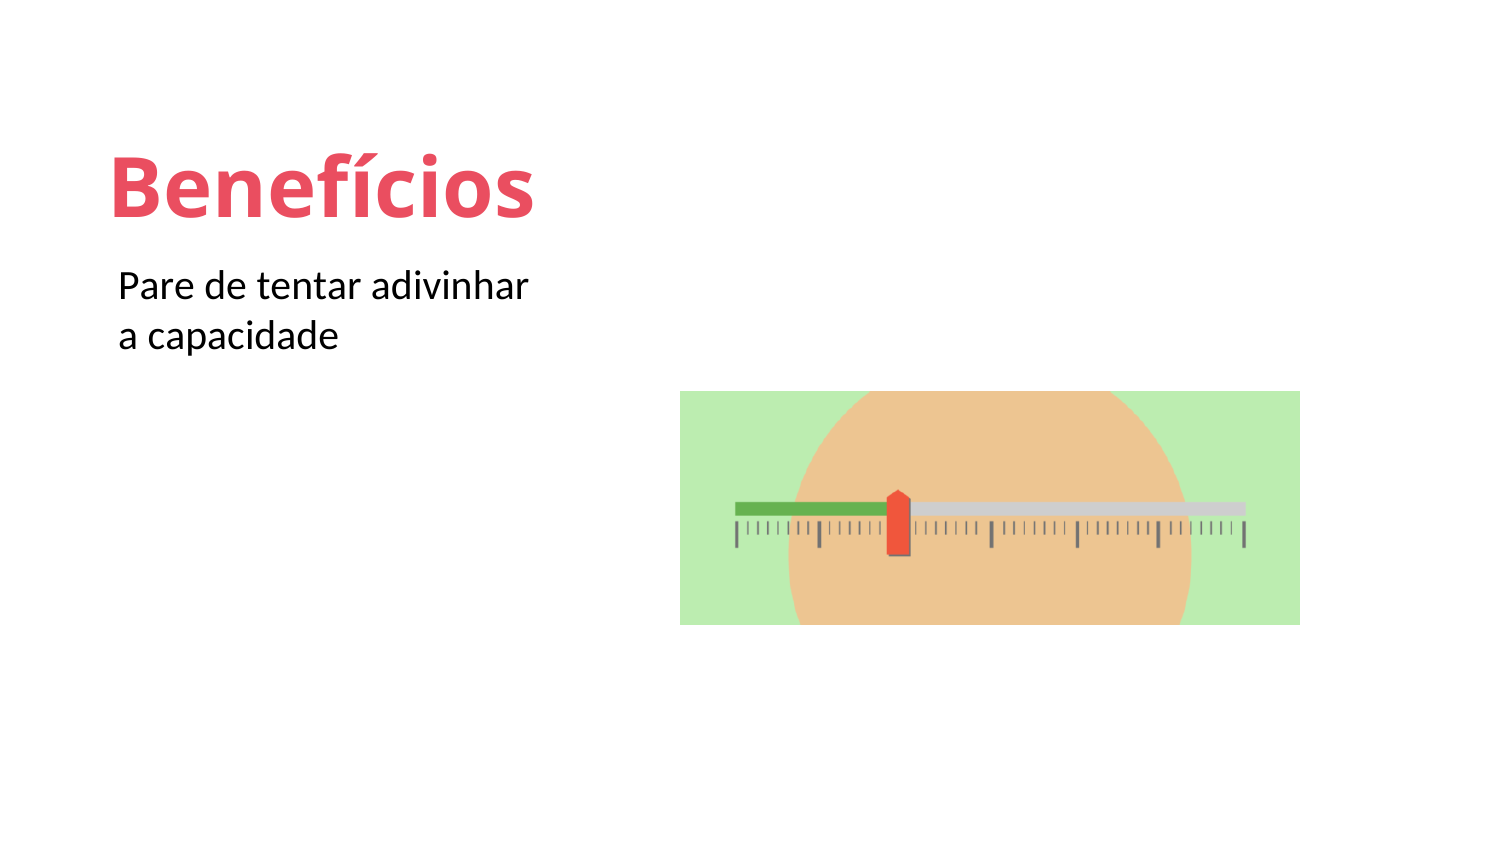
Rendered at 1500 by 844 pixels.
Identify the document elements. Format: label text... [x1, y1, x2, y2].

text_box Benefícios [92, 104, 1408, 243]
text_box Pare de tentar adivinhar a capacidade [103, 242, 565, 766]
picture [680, 391, 1300, 625]
